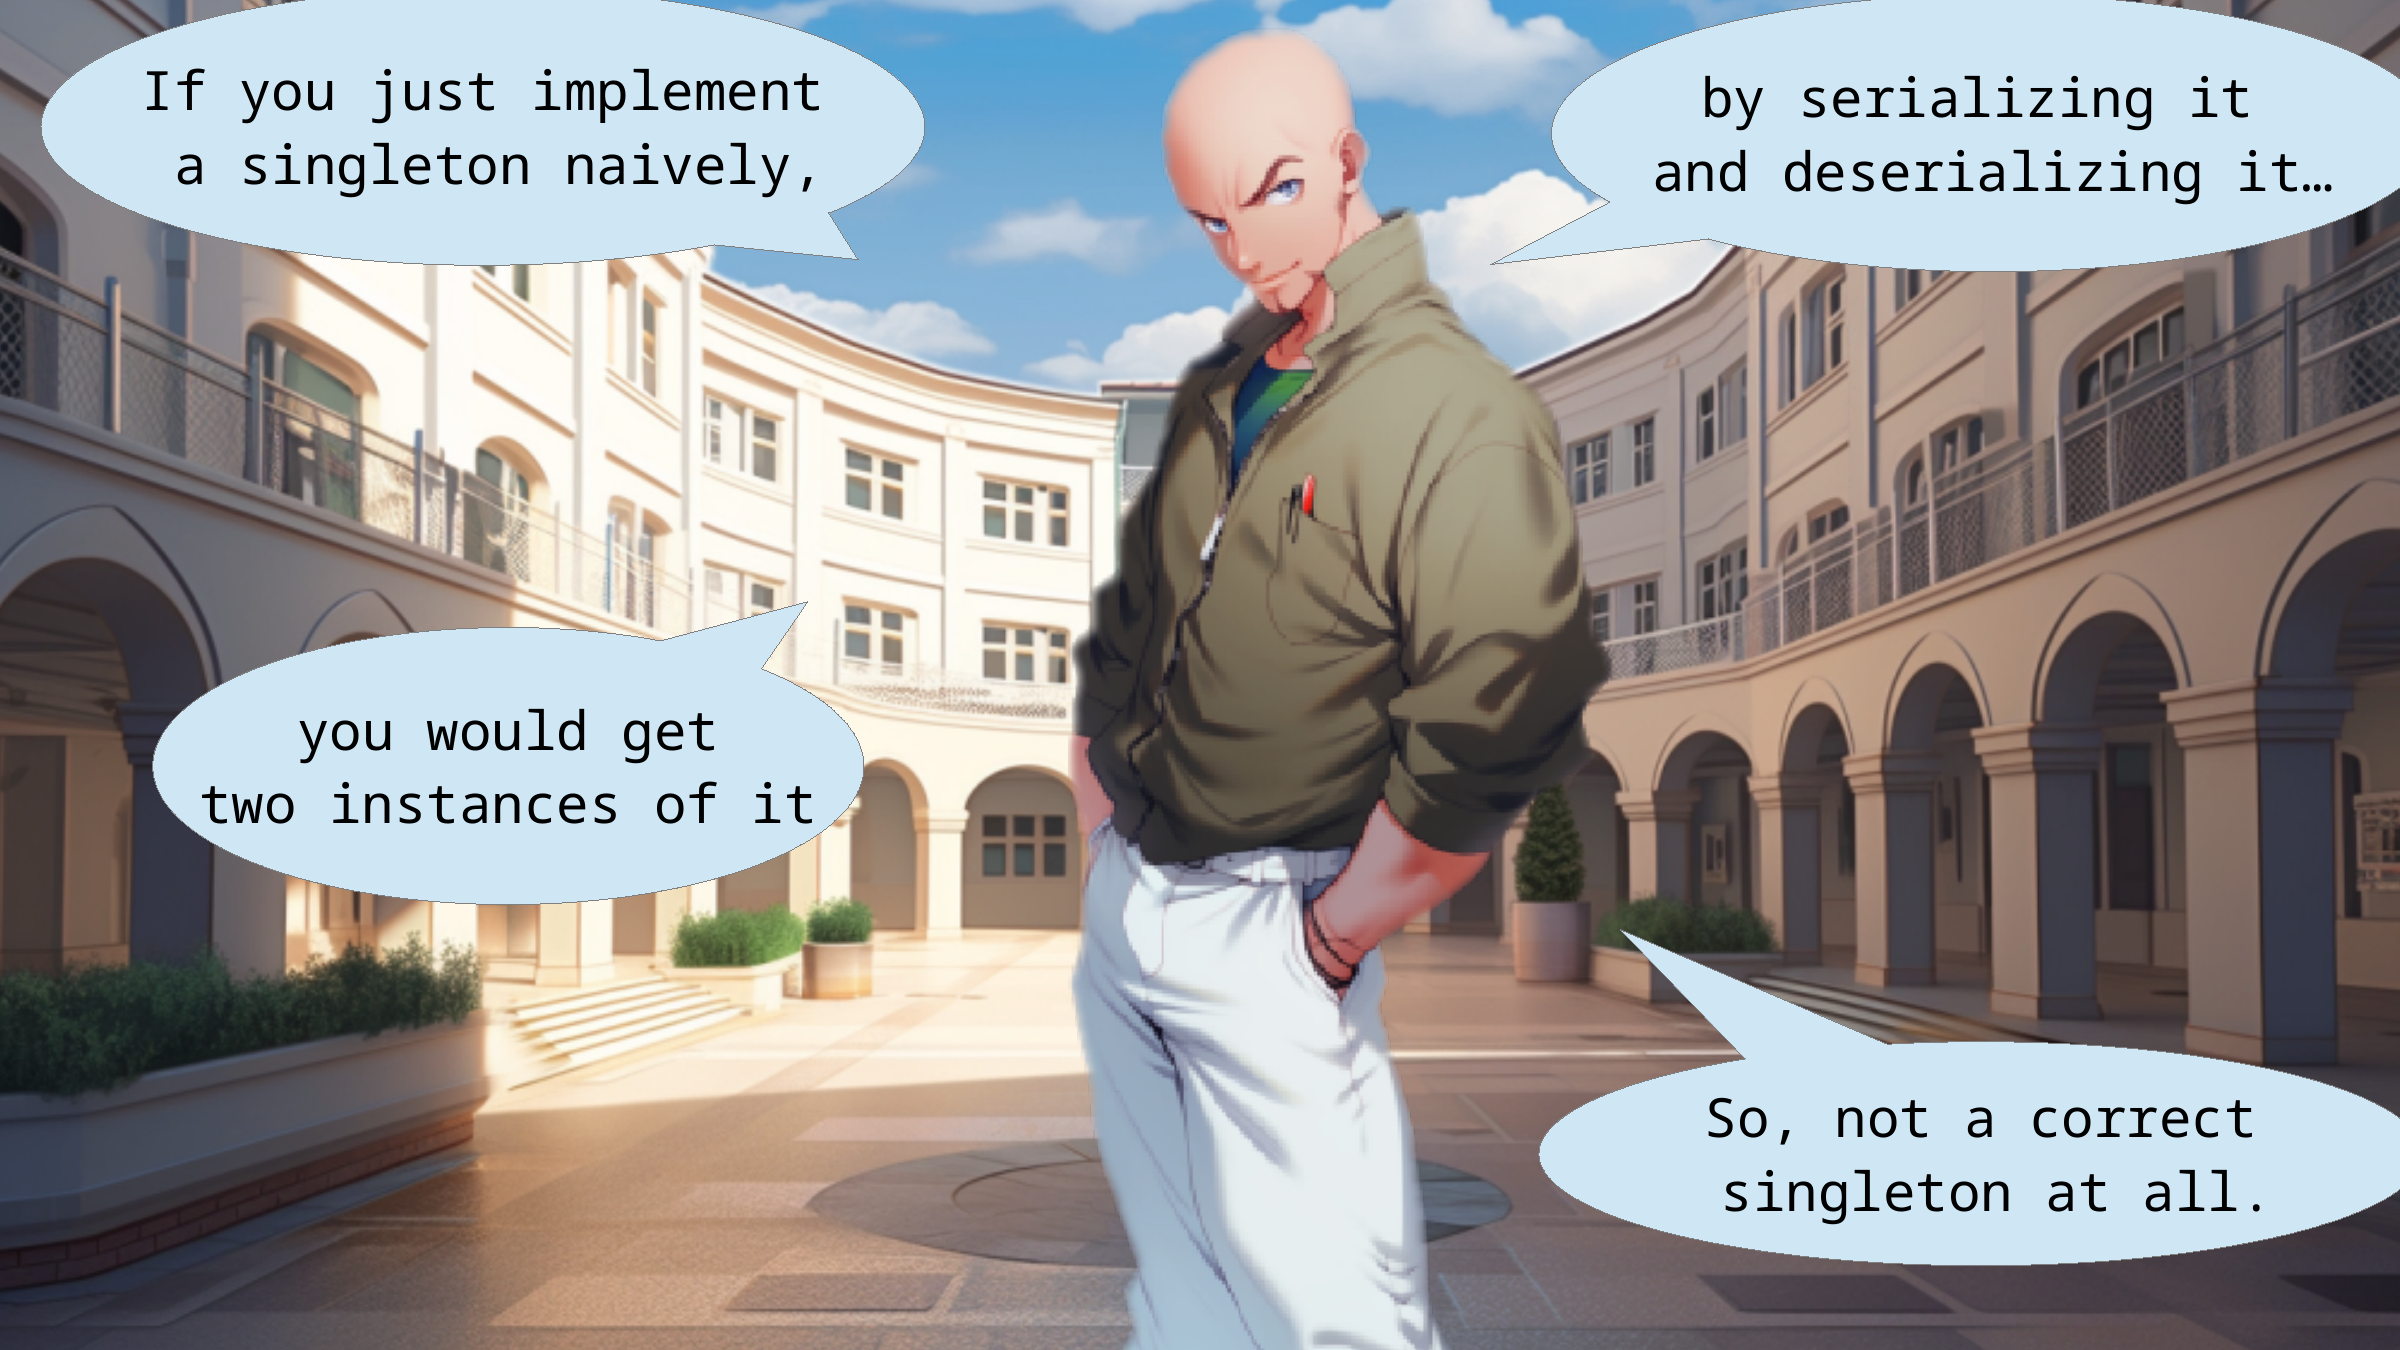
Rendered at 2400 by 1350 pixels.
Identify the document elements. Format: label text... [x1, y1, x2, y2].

text_box If you just implement a singleton naively, [40, 0, 851, 266]
picture [0, 0, 2400, 1350]
text_box by serializing it and deserializing it… [1766, 0, 2400, 272]
text_box you would get two instances of it [152, 601, 851, 905]
text_box So, not a correct singleton at all. [1766, 991, 2400, 1266]
picture [2127, 0, 2400, 78]
